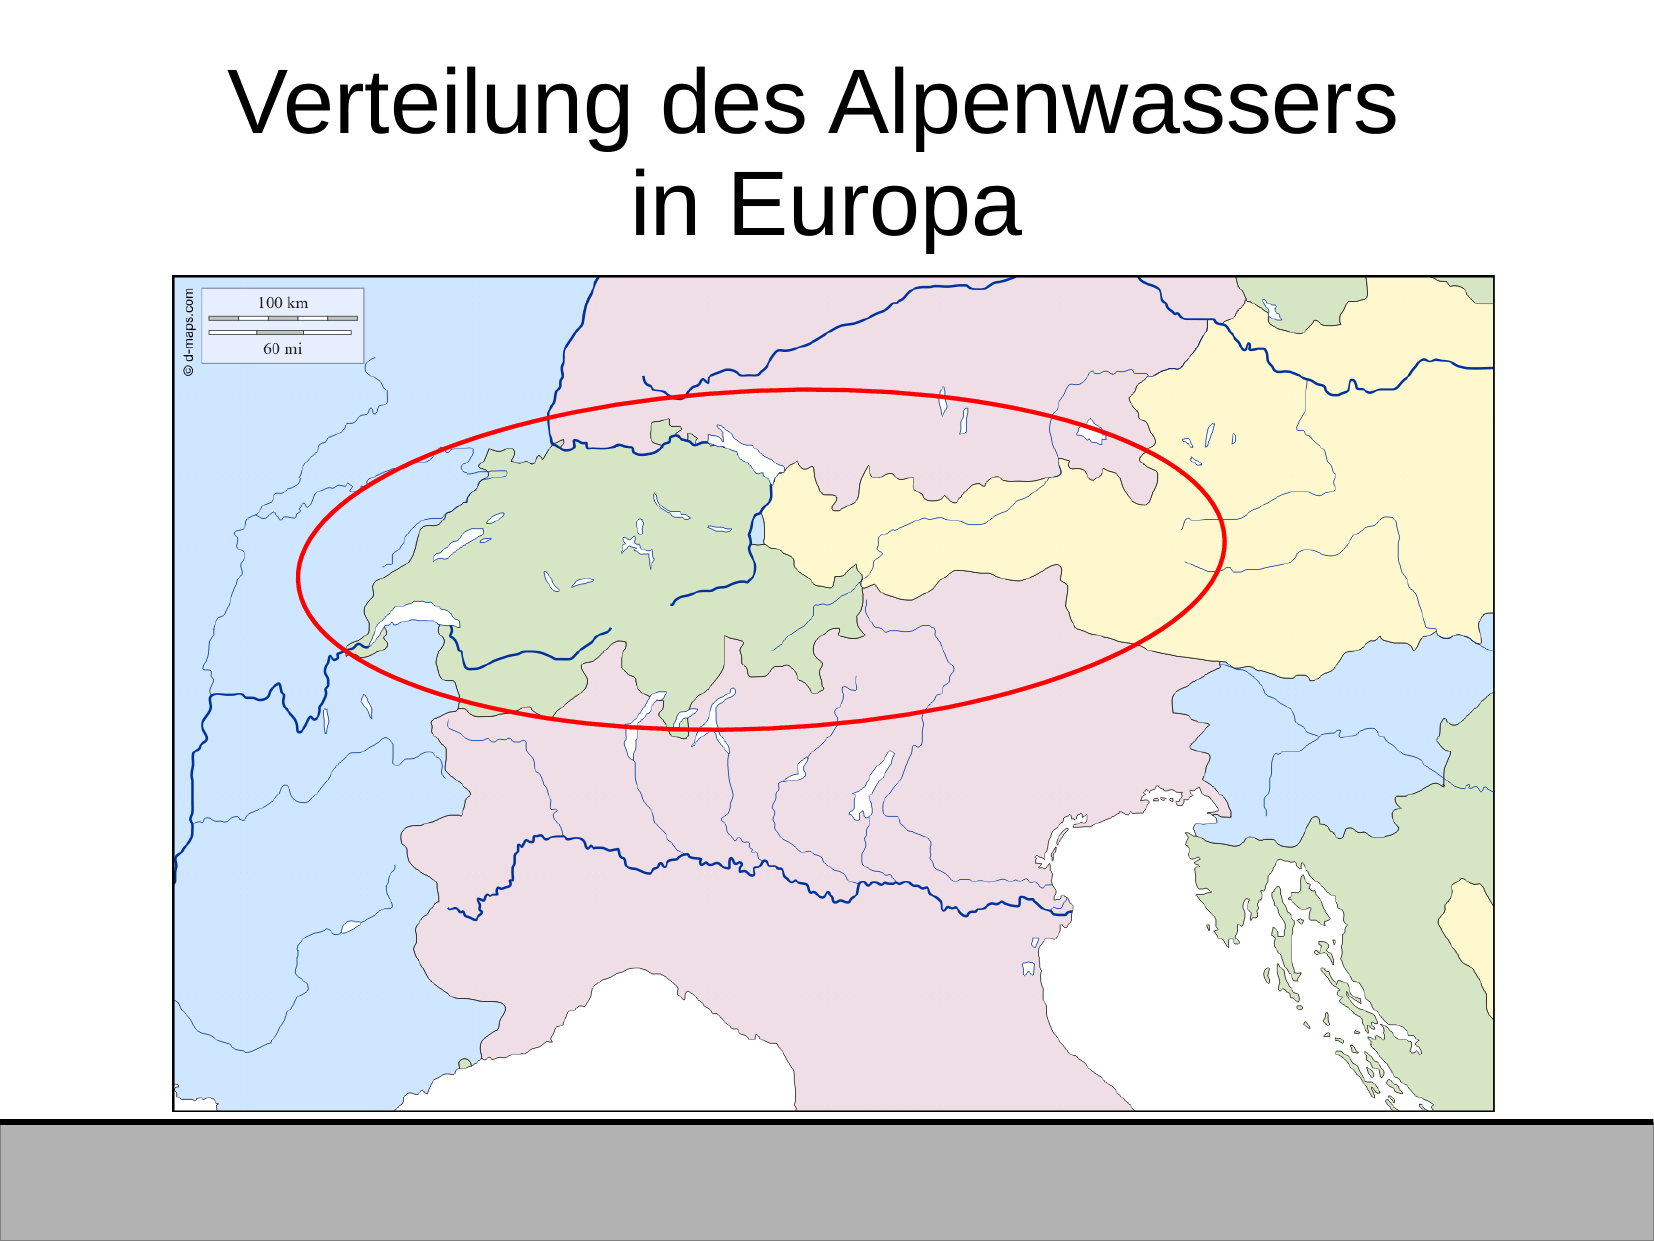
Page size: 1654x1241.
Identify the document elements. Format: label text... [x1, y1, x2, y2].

text_box [0, 1125, 1654, 1241]
title Verteilung des Alpenwassers in Europa [82, 49, 1571, 257]
picture [172, 275, 1495, 1112]
